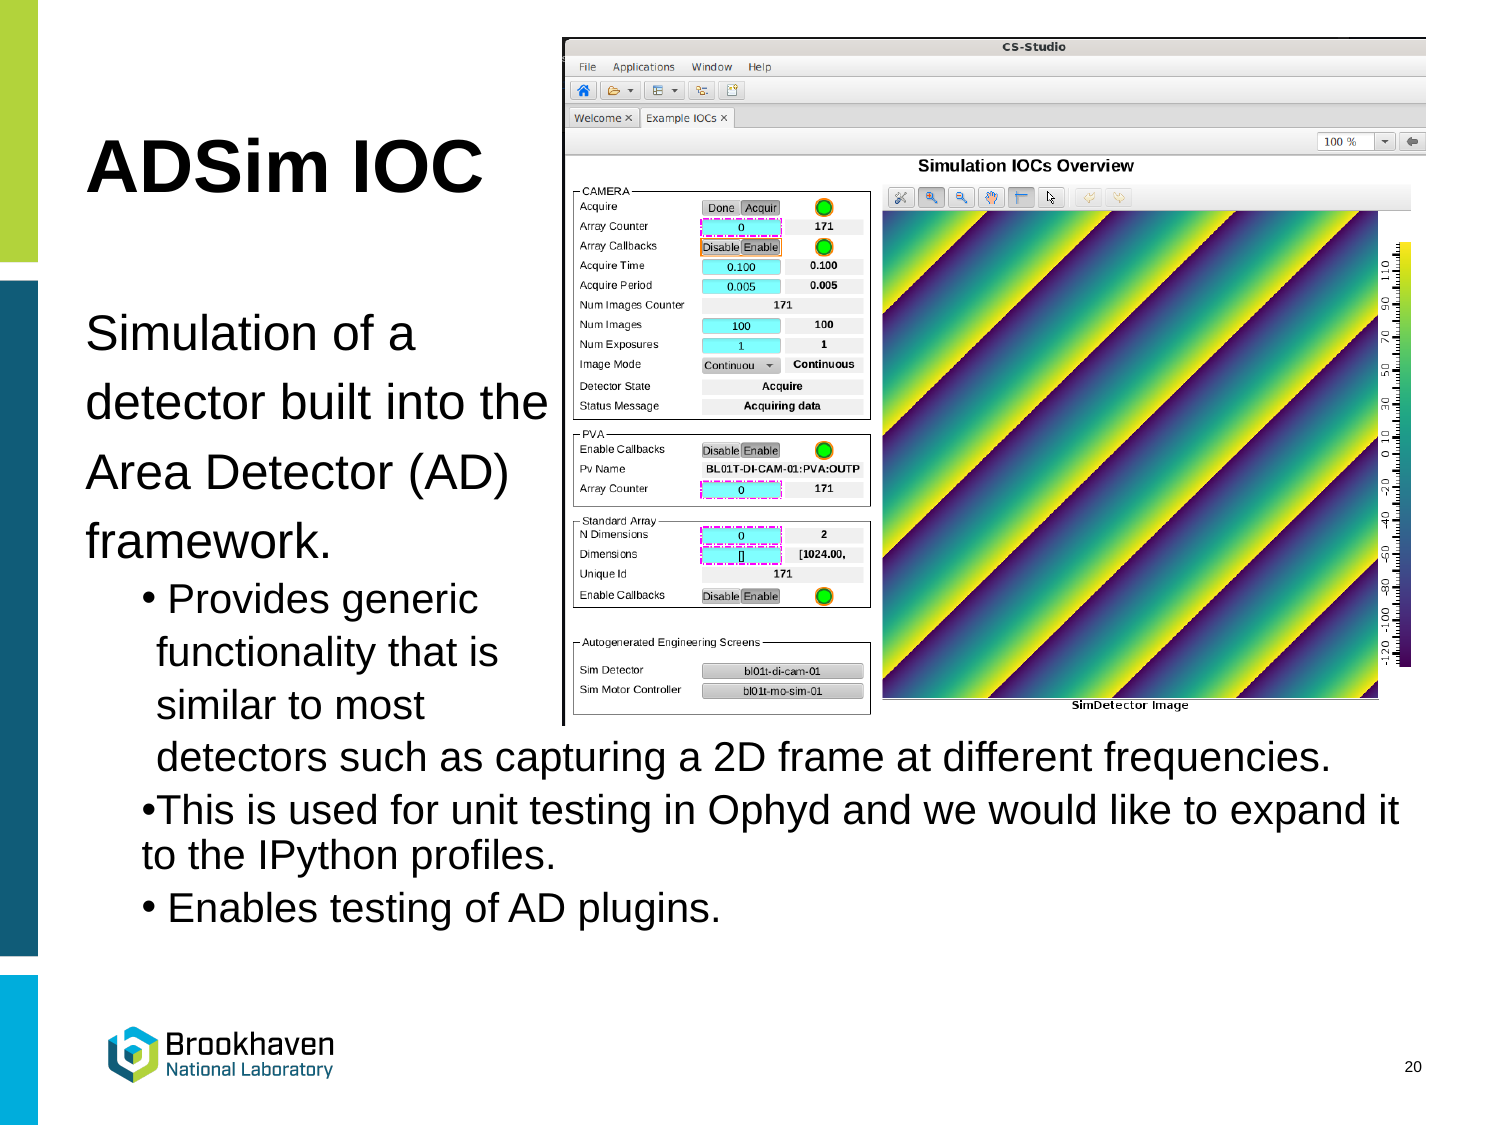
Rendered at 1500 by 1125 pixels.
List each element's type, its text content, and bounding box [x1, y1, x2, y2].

list Simulation of a detector built into the Area Detector (AD) framework. Provides generic functionality that is similar to most detectors such as capturing a 2D frame at different frequencies. This is used for unit testing in Ophyd and we would like to expand it to the IPython profiles. Enables testing of AD plugins. [70, 299, 1426, 990]
picture [0, 0, 1500, 1125]
title ADSim IOC [70, 59, 562, 278]
title ADSim IOC [1426, 59, 1430, 278]
slide_number <number> [1376, 1036, 1430, 1097]
